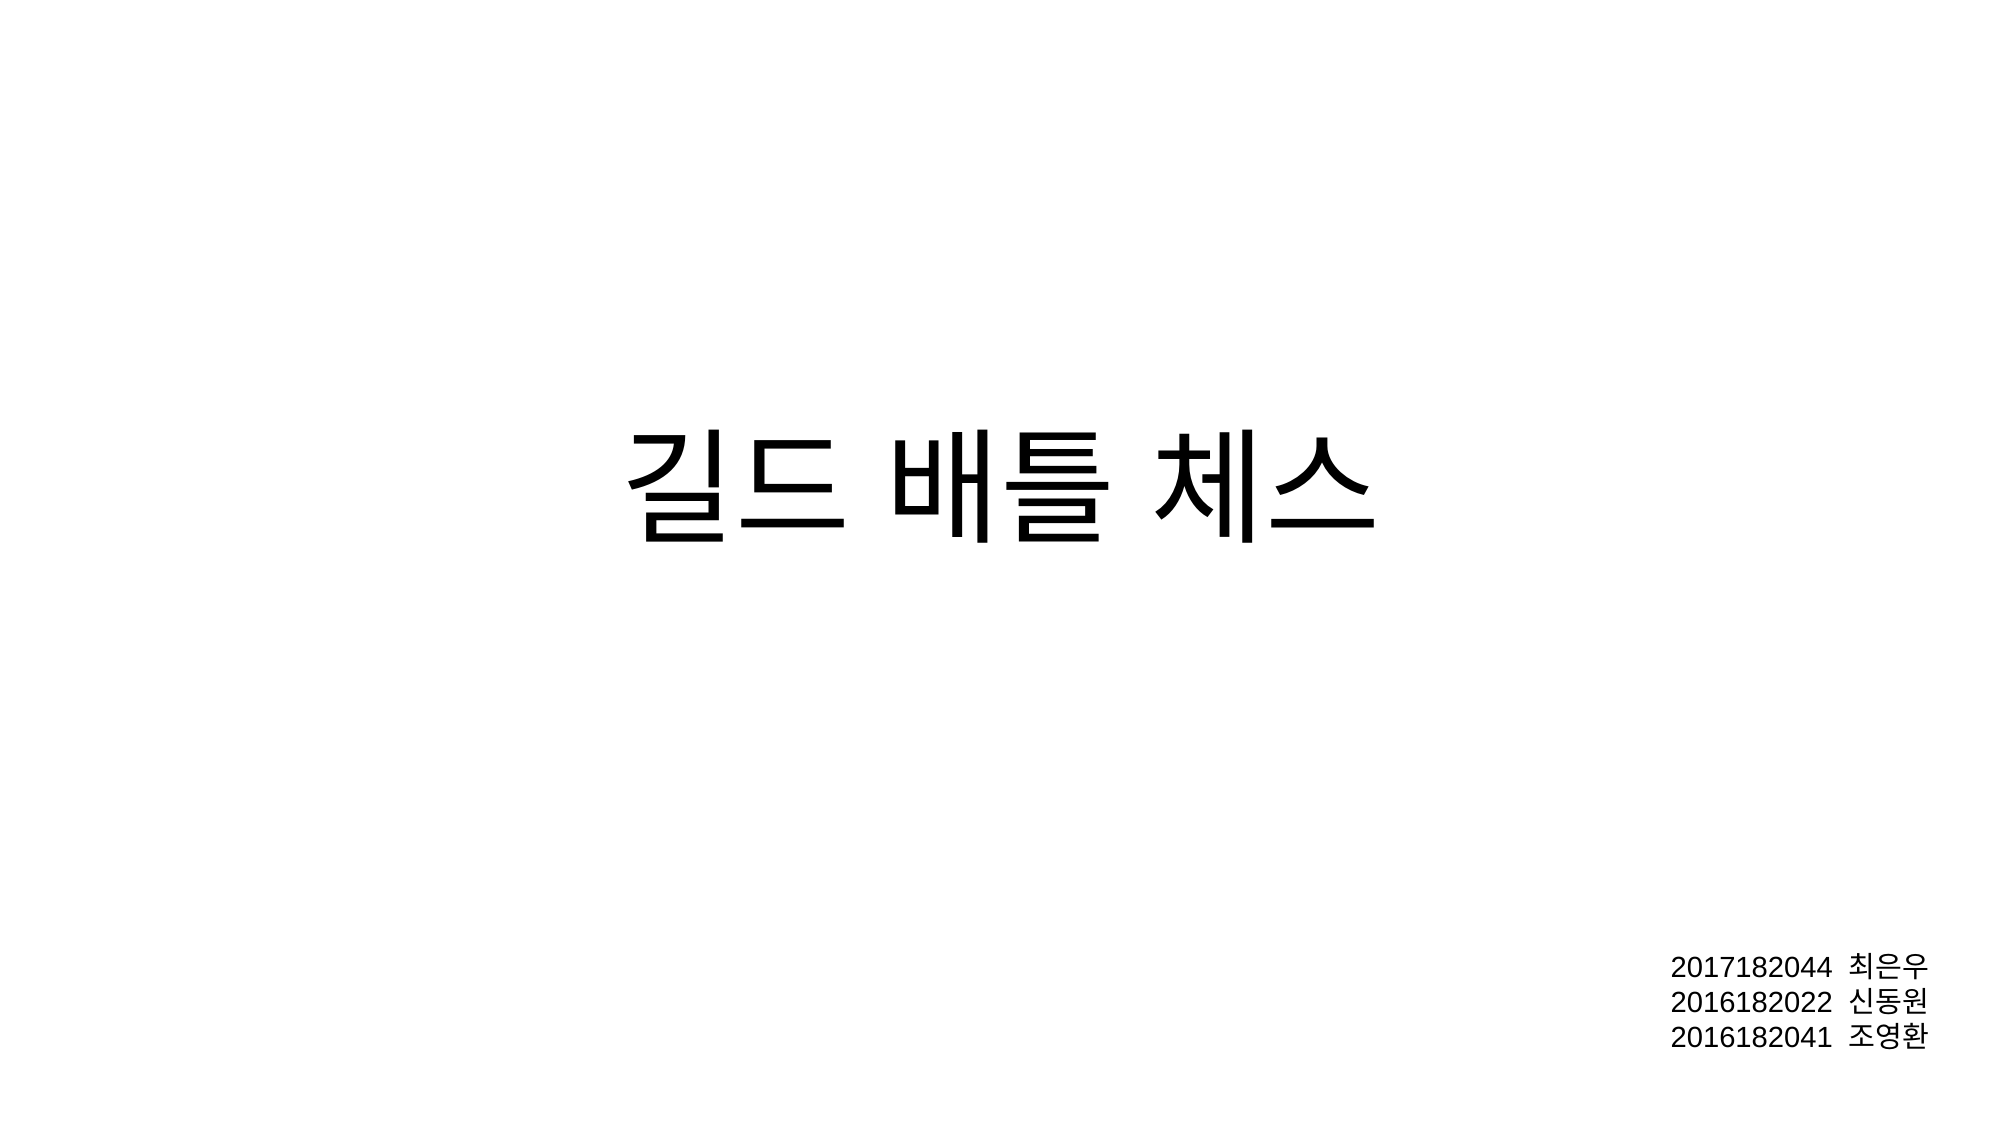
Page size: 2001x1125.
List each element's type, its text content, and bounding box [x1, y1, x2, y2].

text_box 2017182044 최은우 2016182022 신동원 2016182041 조영환 [1655, 941, 1946, 1063]
text_box 길드 배틀 체스 [453, 401, 1547, 654]
